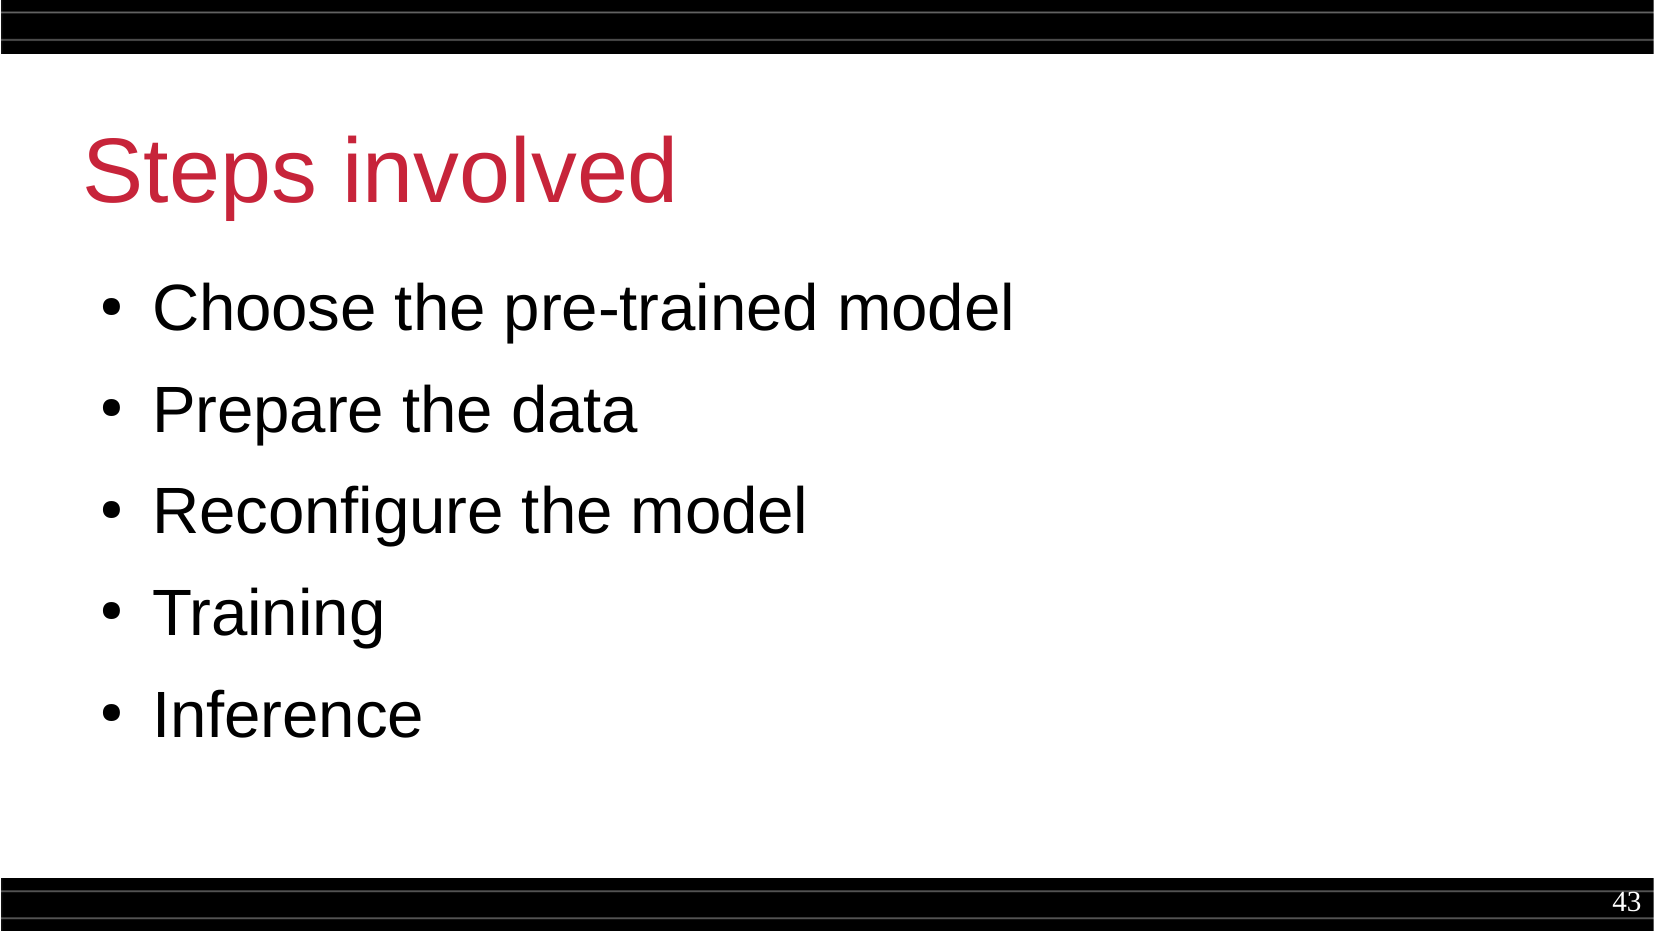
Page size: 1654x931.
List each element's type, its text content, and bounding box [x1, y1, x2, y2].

picture [1, 0, 1654, 54]
picture [1, 878, 1654, 931]
list Choose the pre-trained model Prepare the data Reconfigure the model Training Inference [82, 271, 1571, 758]
title Steps involved [82, 92, 1571, 249]
